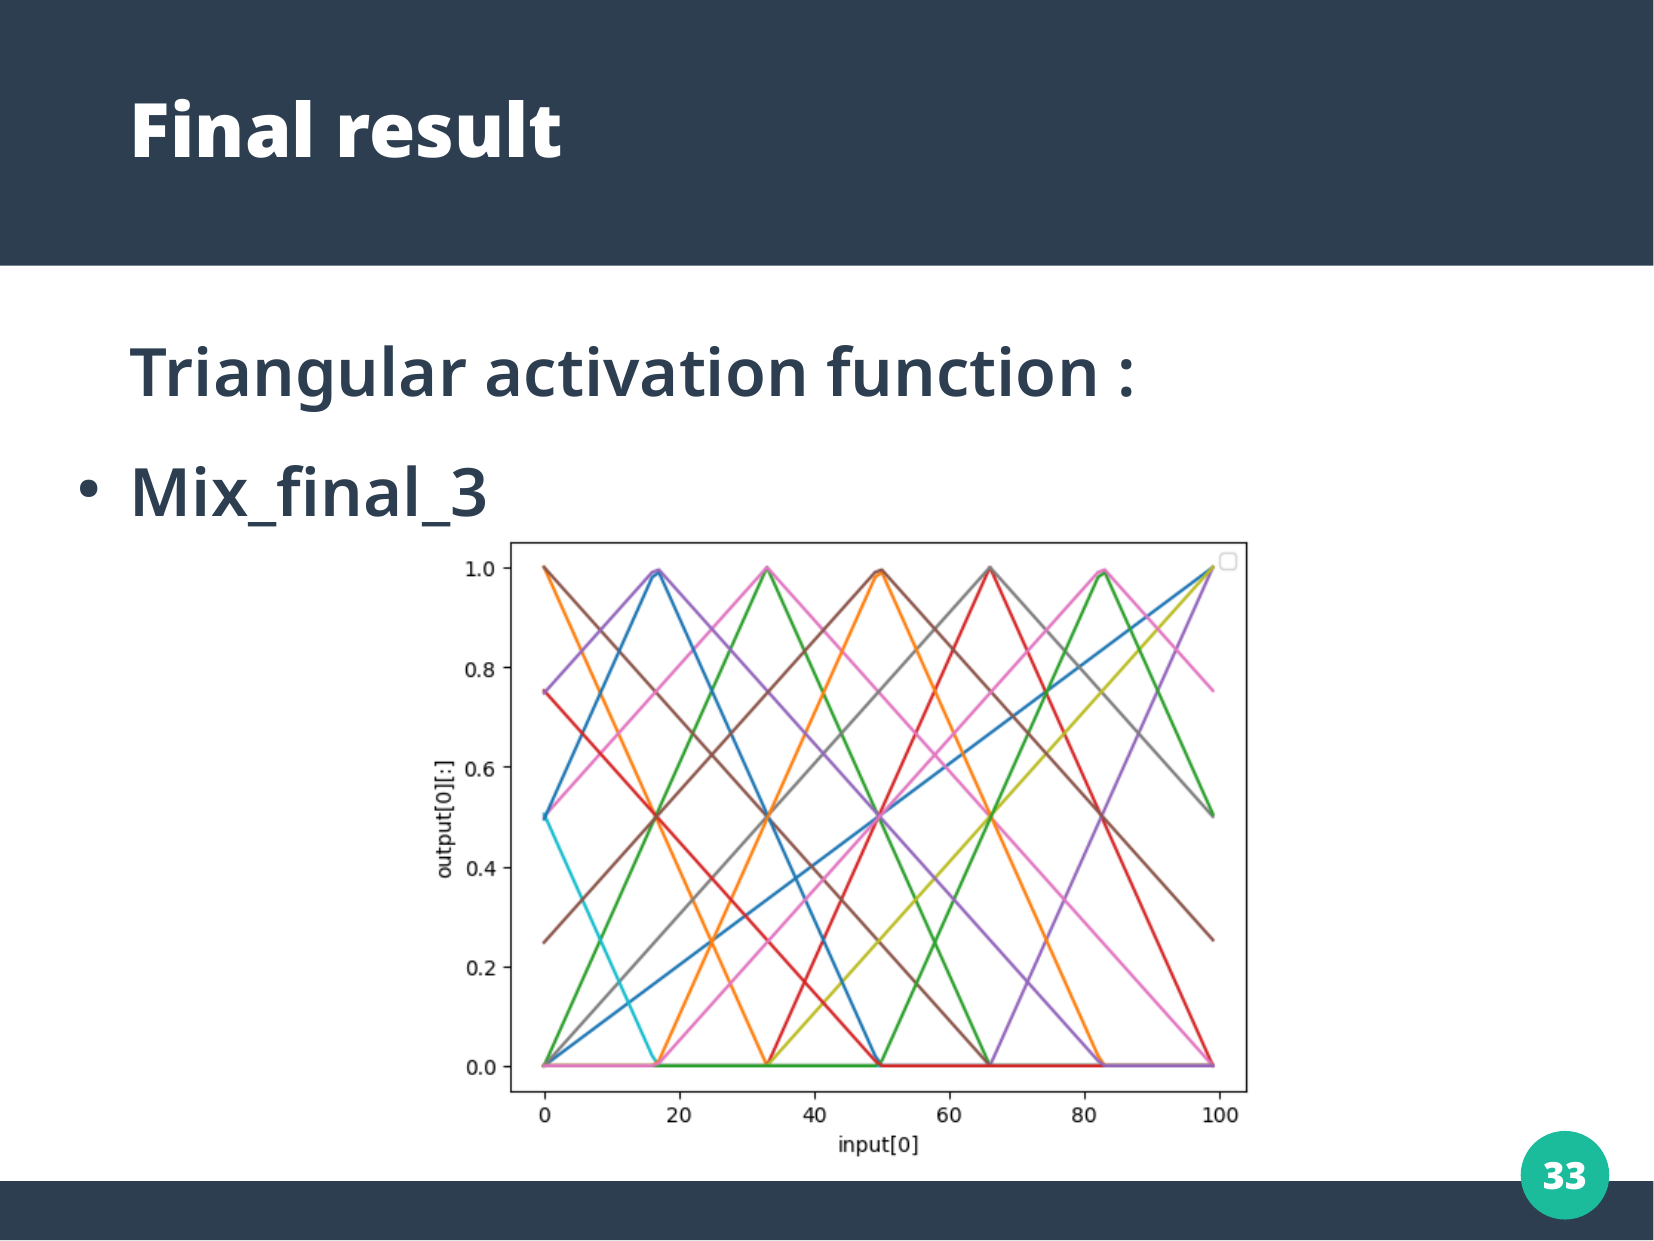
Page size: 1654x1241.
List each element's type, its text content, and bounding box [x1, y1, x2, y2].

title Final result [59, 49, 1595, 207]
picture [420, 529, 1261, 1171]
list Triangular activation function : Mix_final_3 [59, 324, 1595, 1152]
